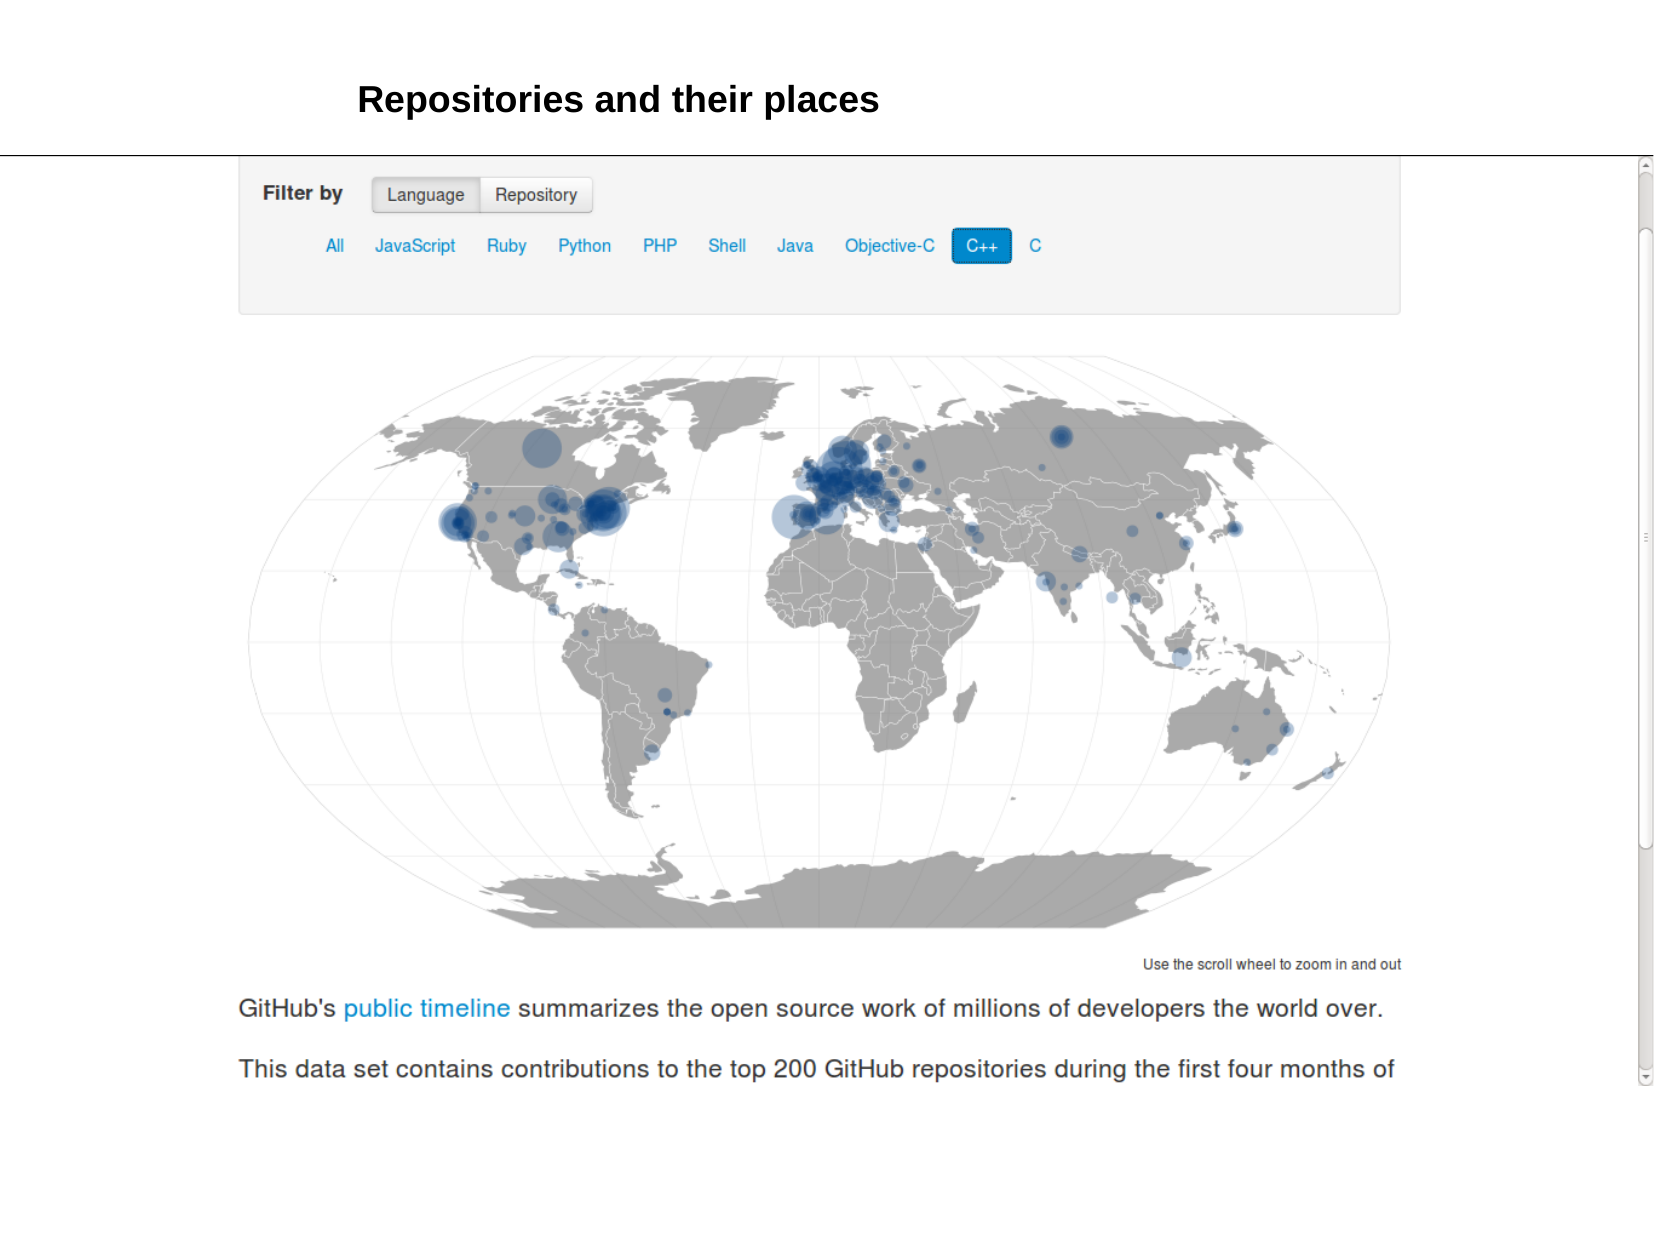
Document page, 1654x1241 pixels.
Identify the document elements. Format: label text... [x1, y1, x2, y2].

picture [0, 155, 1654, 1086]
text_box Repositories and their places [342, 70, 1052, 142]
